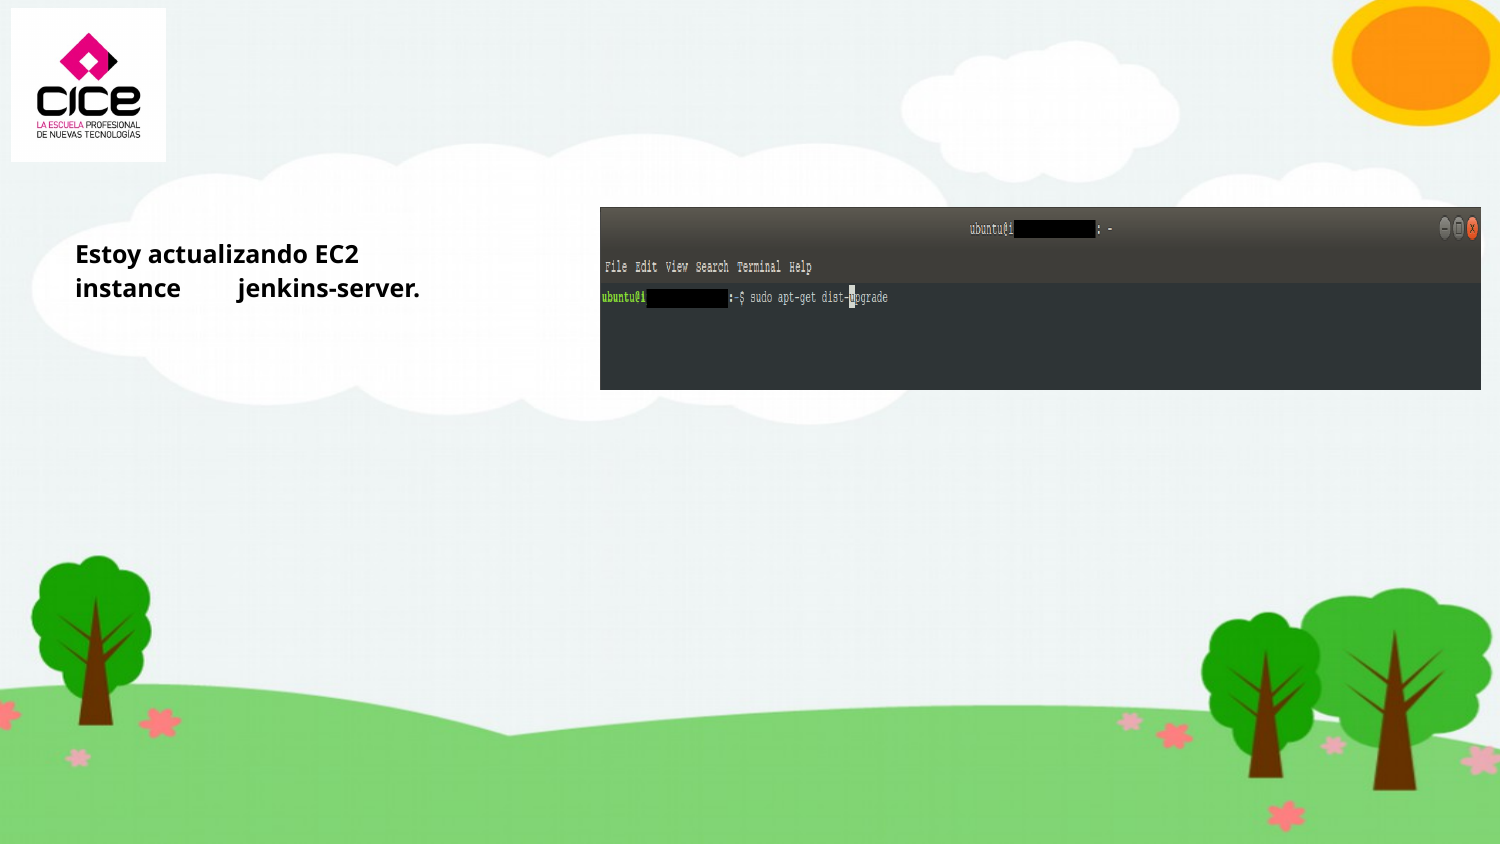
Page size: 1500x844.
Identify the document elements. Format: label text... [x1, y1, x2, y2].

picture [0, 0, 1500, 844]
title Estoy actualizando EC2 instance jenkins-server. [75, 240, 451, 303]
